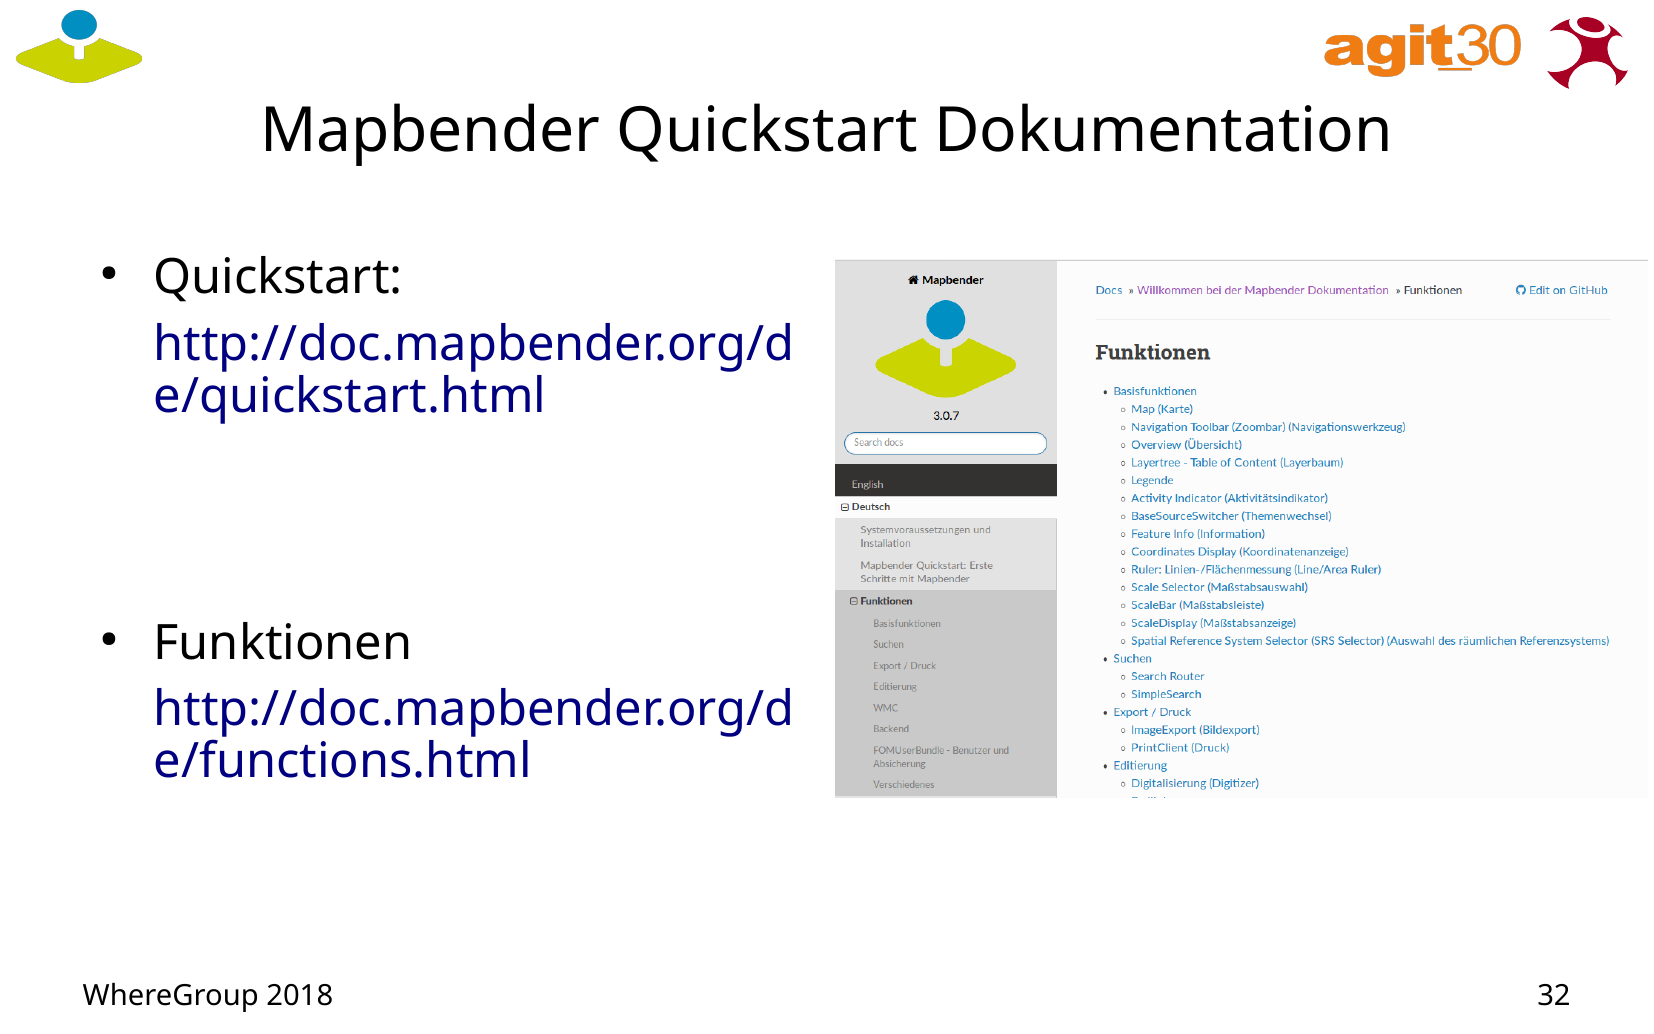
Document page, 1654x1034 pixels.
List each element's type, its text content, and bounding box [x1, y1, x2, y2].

list Quickstart: http://doc.mapbender.org/de/quickstart.html Funktionen http://doc.mapbender.org/de/functions.html [82, 241, 809, 955]
picture [1322, 21, 1524, 41]
title Mapbender Quickstart Dokumentation [82, 41, 1571, 214]
picture [835, 259, 1648, 798]
picture [16, 10, 142, 83]
picture [1547, 17, 1628, 89]
